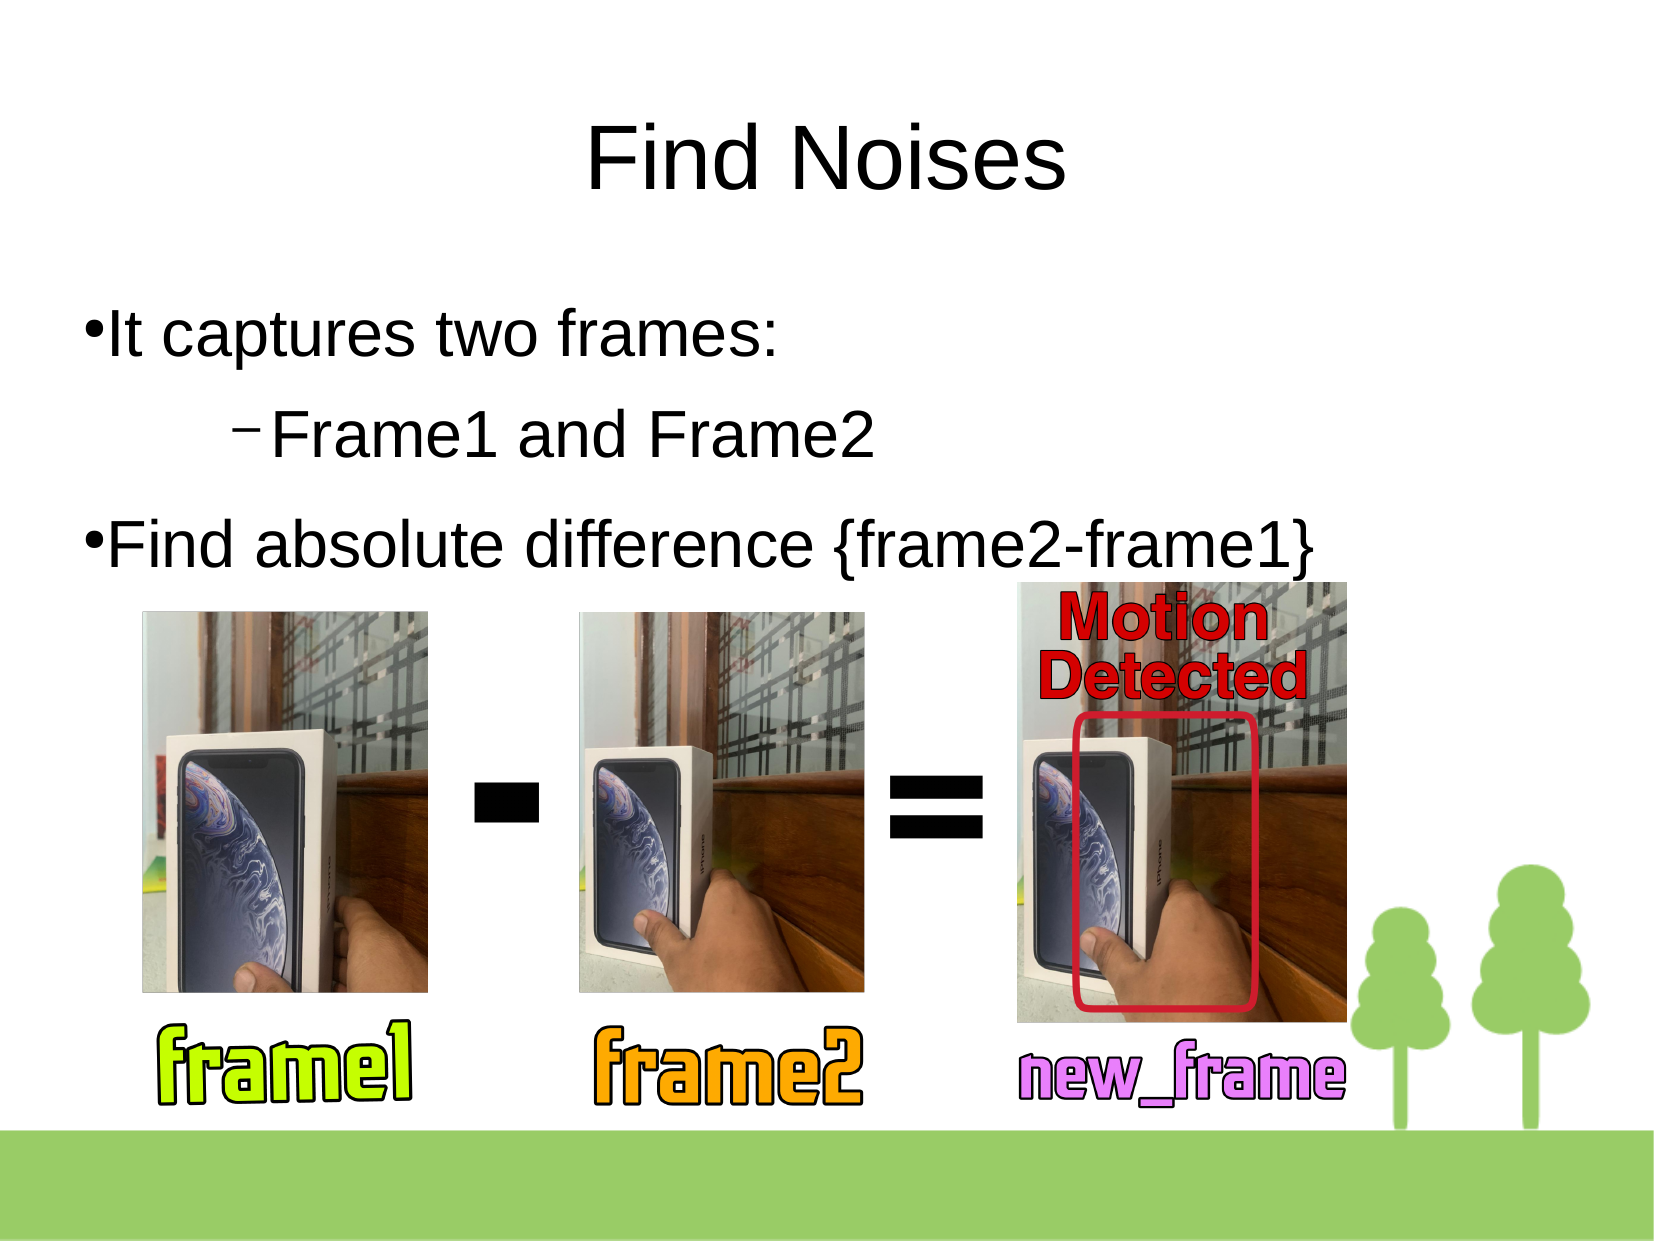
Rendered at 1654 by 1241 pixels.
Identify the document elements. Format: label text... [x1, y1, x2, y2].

picture [118, 446, 1382, 1158]
list It captures two frames: Frame1 and Frame2 Find absolute difference {frame2-frame1} [82, 290, 1571, 1010]
title Find Noises [82, 49, 1571, 257]
